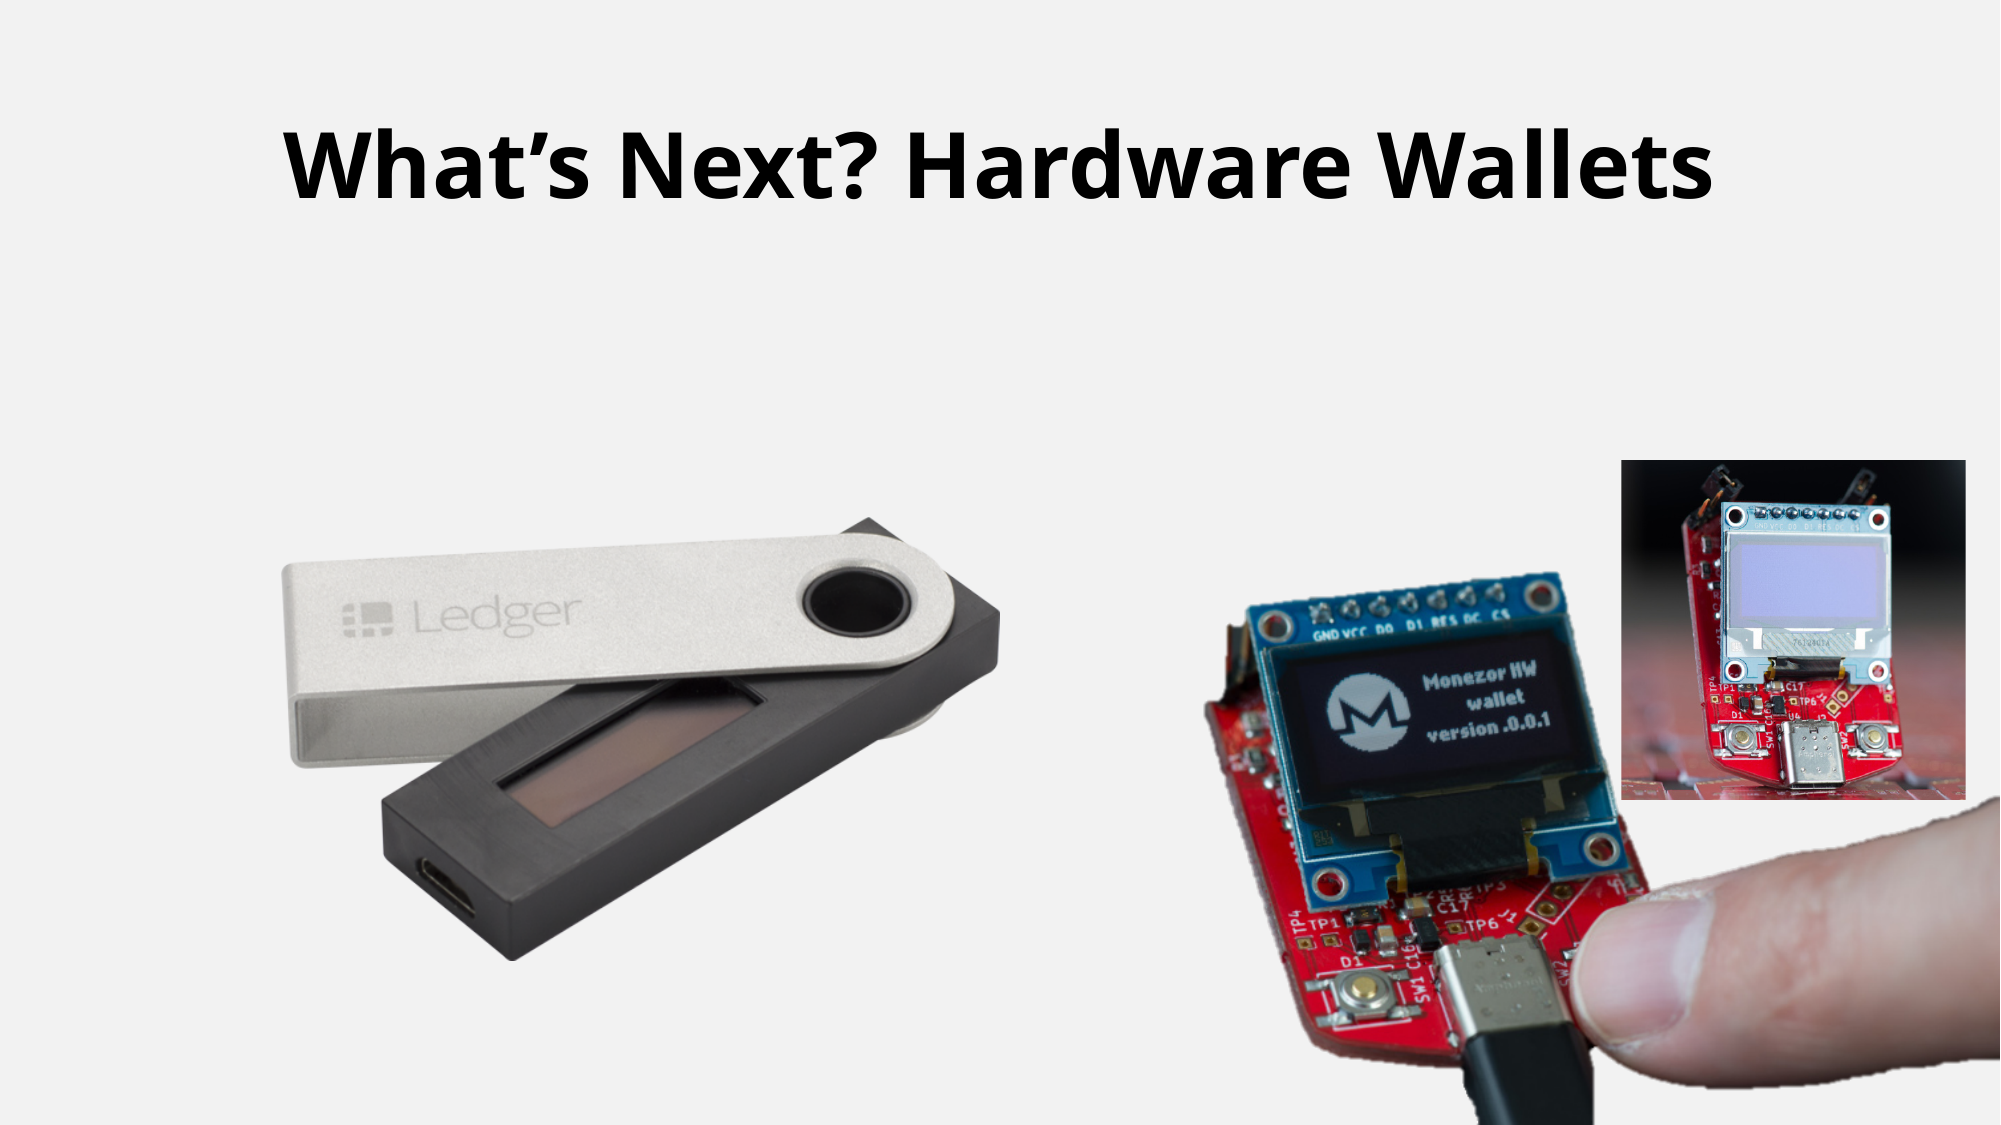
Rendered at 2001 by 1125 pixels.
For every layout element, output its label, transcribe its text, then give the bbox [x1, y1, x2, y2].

title What’s Next? Hardware Wallets [137, 59, 1863, 278]
picture [1023, 460, 2000, 1125]
picture [281, 517, 1000, 961]
